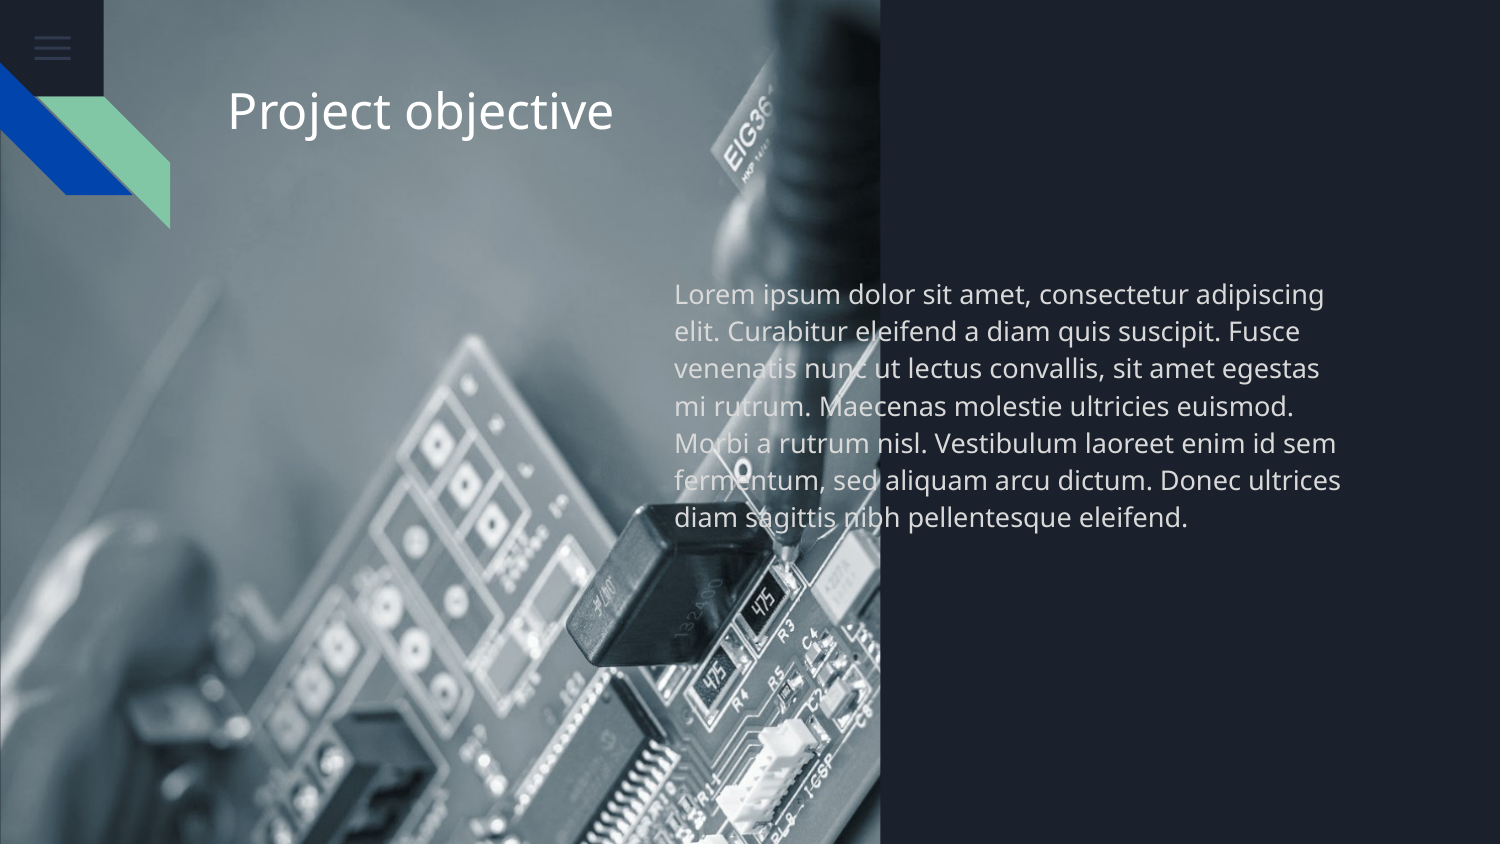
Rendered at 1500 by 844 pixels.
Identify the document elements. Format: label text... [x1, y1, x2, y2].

title Project objective [212, 64, 1368, 215]
picture [0, 212, 881, 637]
list Lorem ipsum dolor sit amet, consectetur adipiscing elit. Curabitur eleifend a diam quis suscipit. Fusce venenatis nunc ut lectus convallis, sit amet egestas mi rutrum. Maecenas molestie ultricies euismod. Morbi a rutrum nisl. Vestibulum laoreet enim id sem fermentum, sed aliquam arcu dictum. Donec ultrices diam sagittis nibh pellentesque eleifend. [659, 257, 1368, 547]
